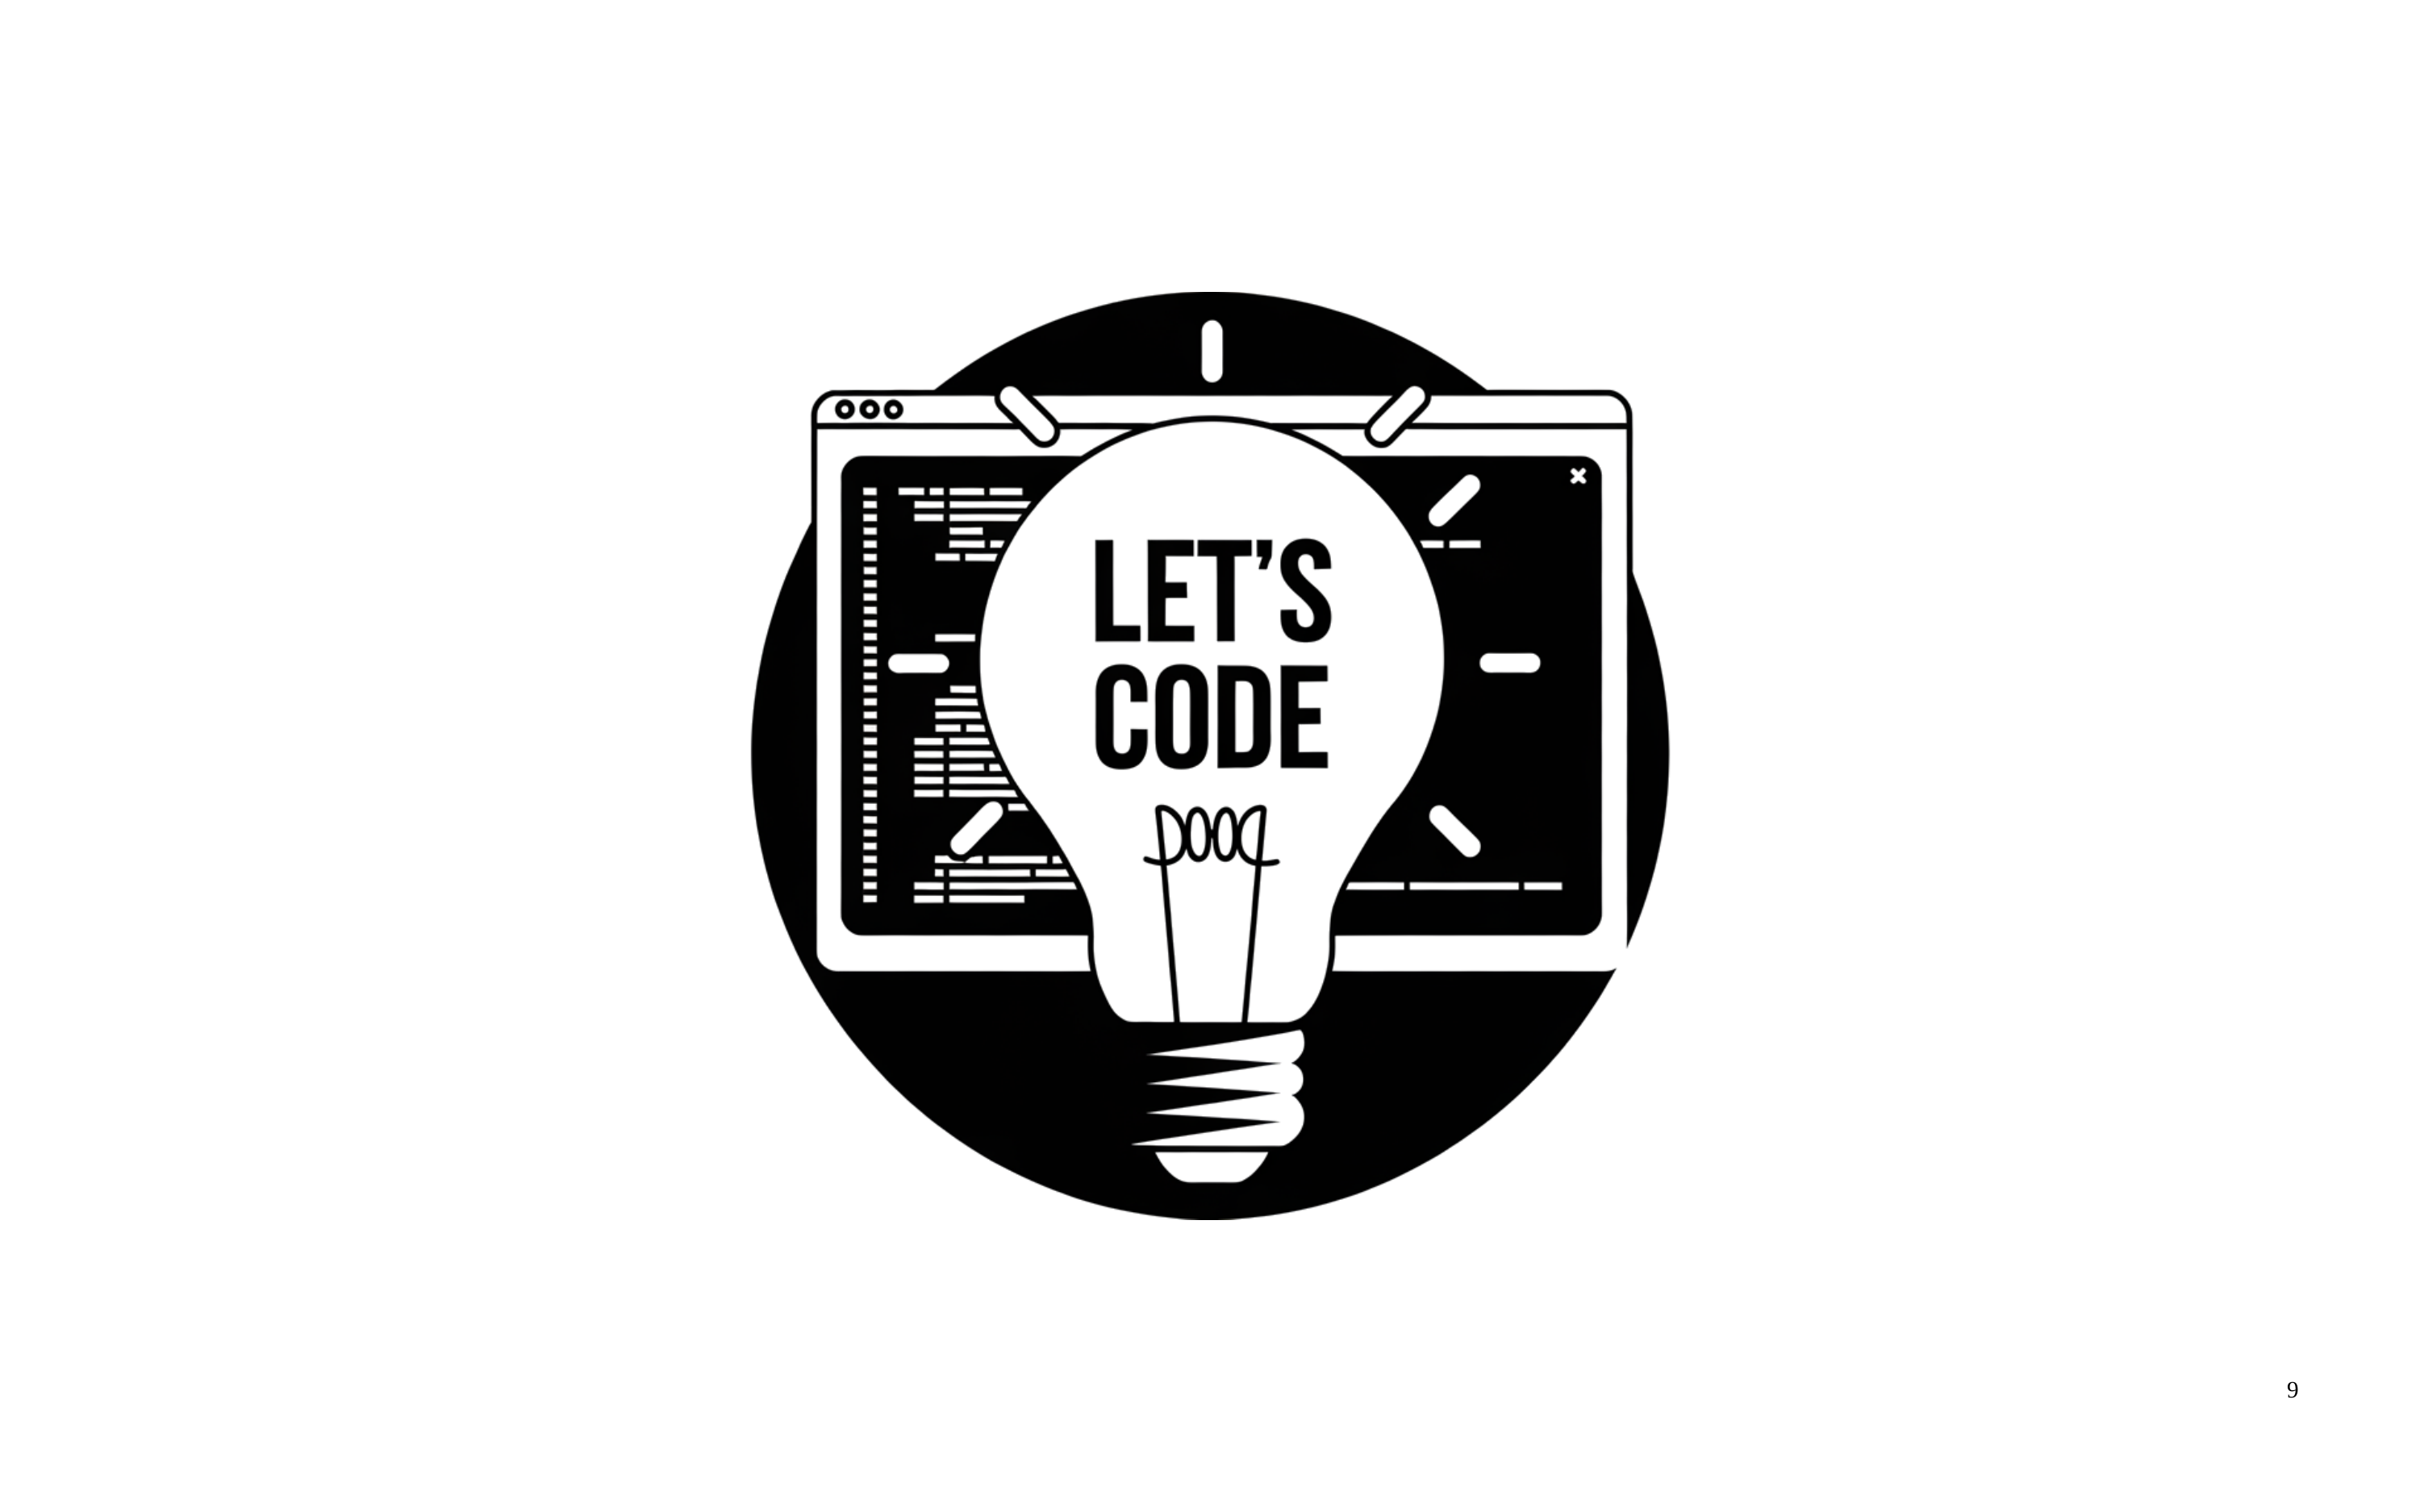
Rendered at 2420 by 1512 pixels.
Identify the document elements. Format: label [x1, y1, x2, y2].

picture [383, 292, 2037, 1220]
